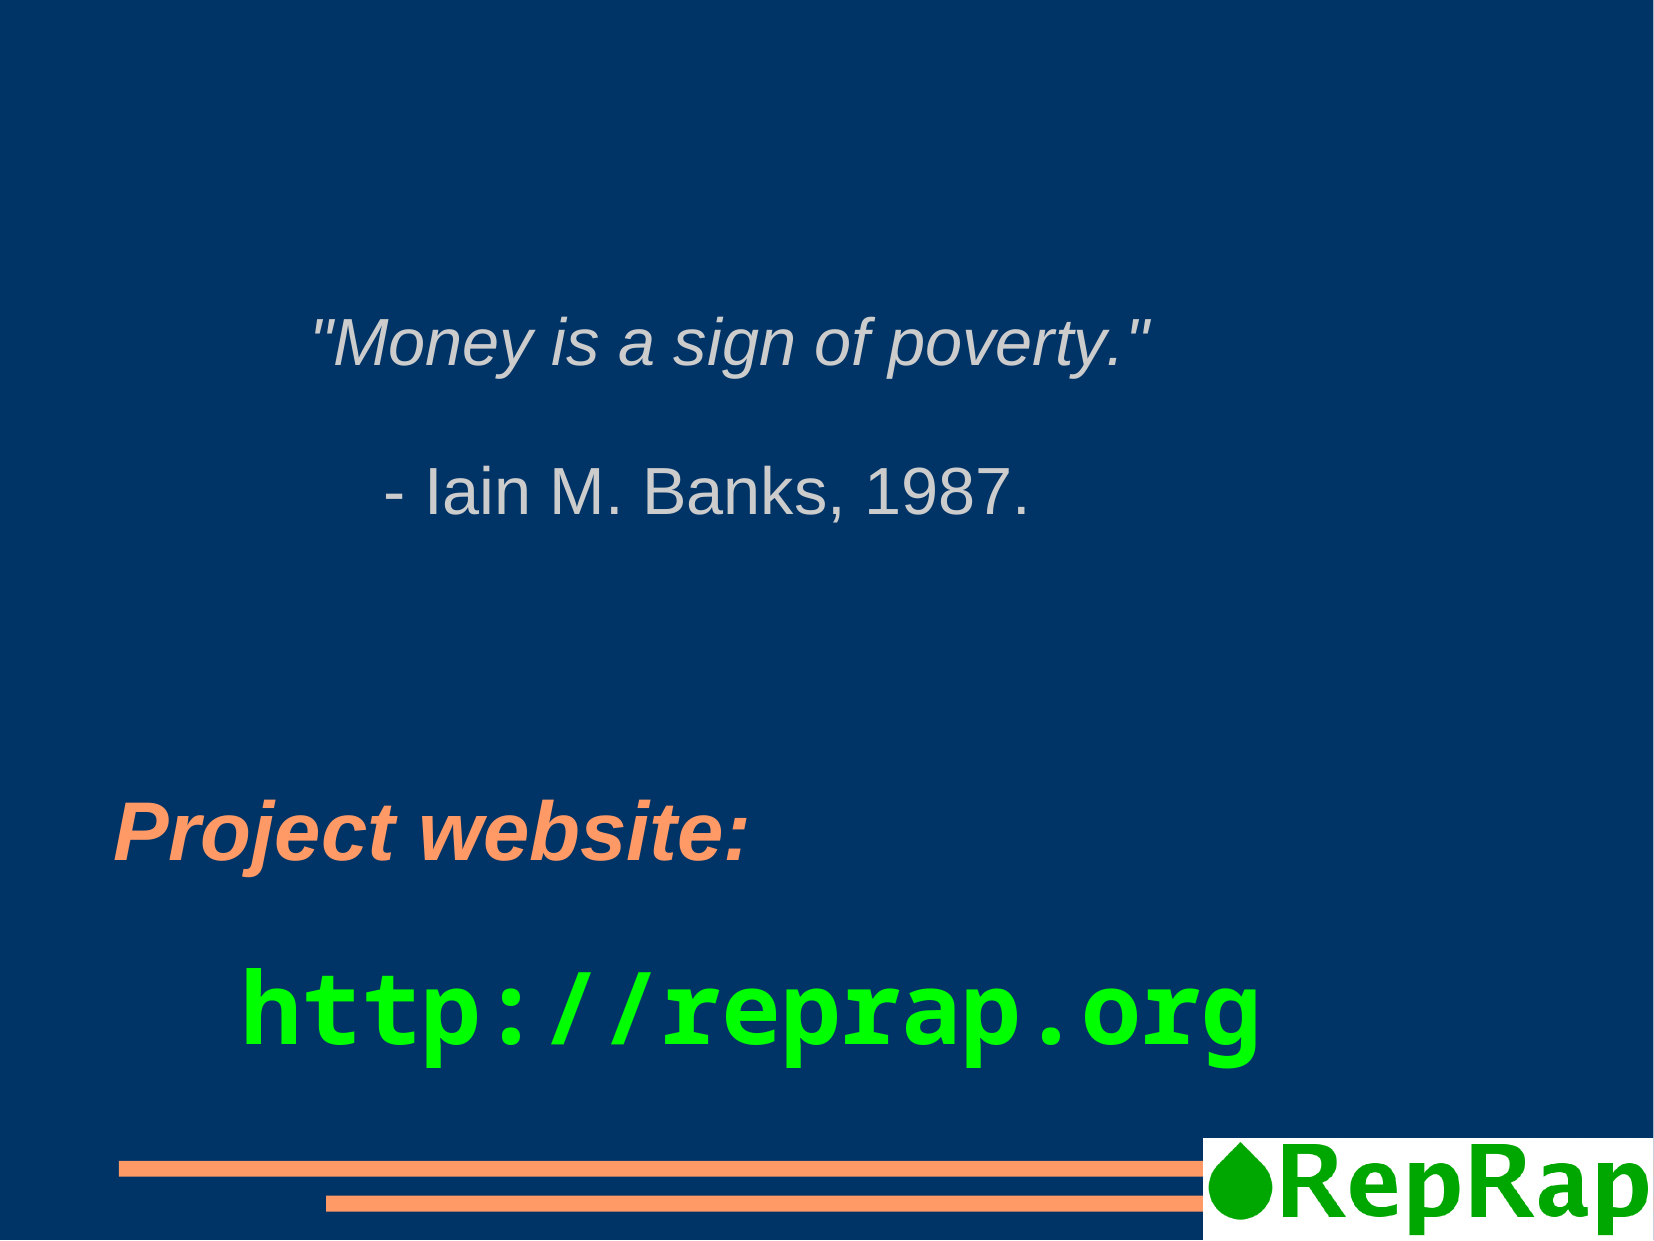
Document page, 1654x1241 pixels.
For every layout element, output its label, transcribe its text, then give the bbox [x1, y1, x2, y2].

text_box "Money is a sign of poverty." - Iain M. Banks, 1987. [309, 304, 1366, 597]
title Project website: [113, 727, 1654, 935]
picture [1203, 1138, 1654, 1241]
text_box http://reprap.org [241, 938, 1554, 1241]
